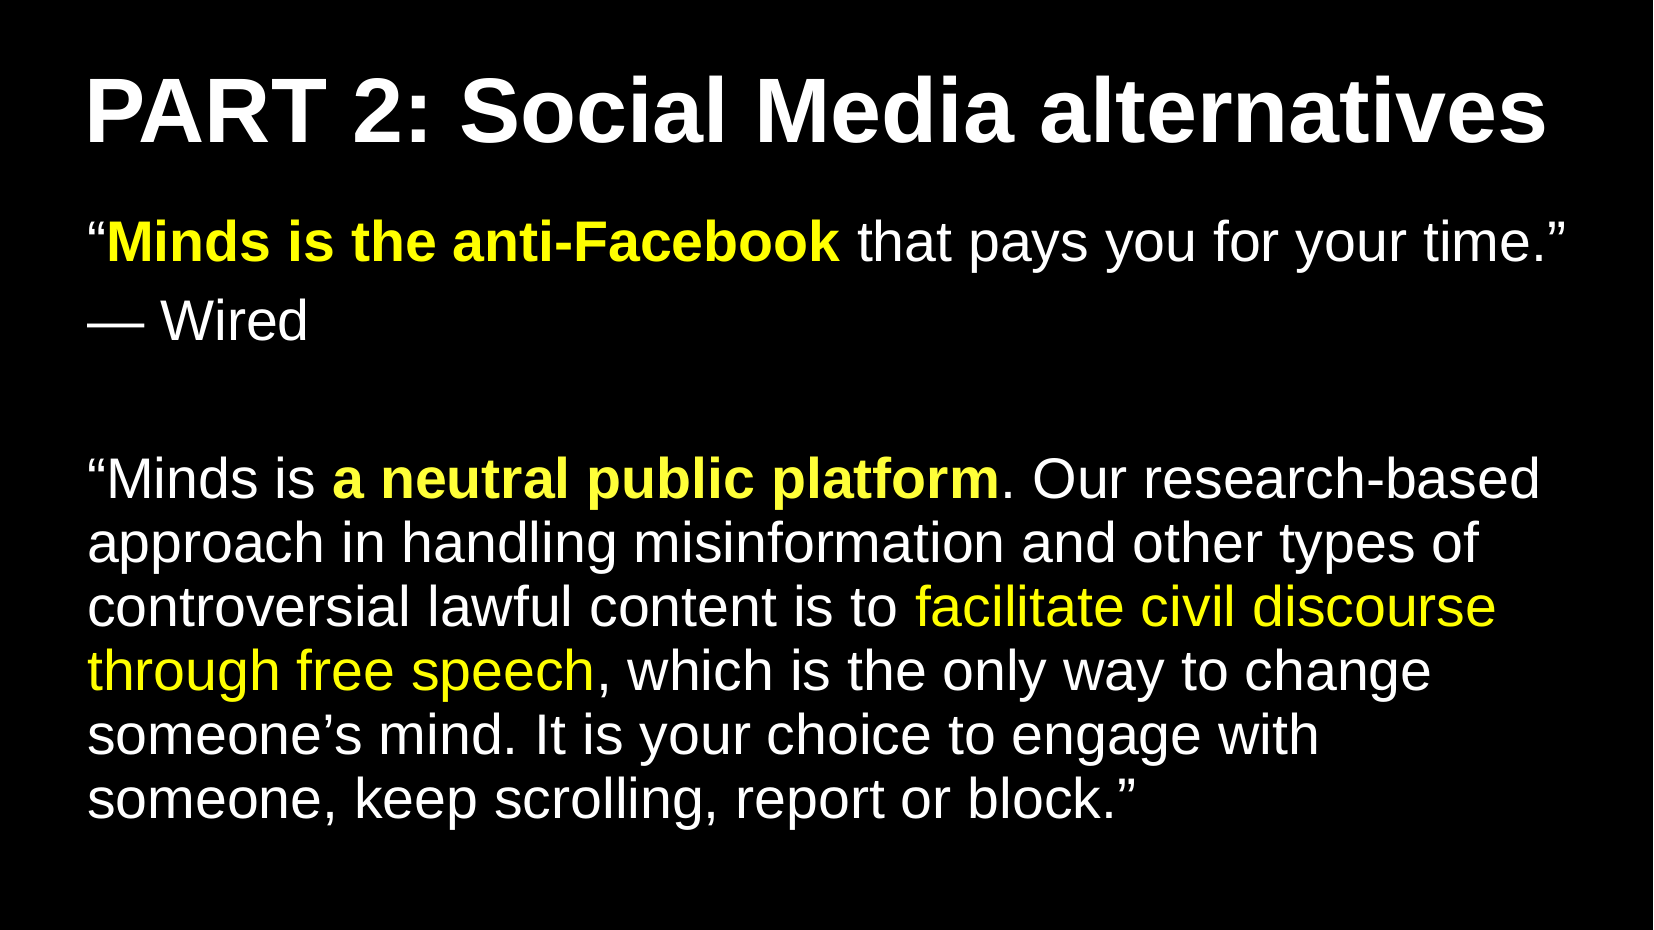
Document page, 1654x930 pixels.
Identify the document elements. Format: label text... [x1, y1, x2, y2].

list “Minds is the anti-Facebook that pays you for your time.” — Wired “Minds is a neutral public platform. Our research-based approach in handling misinformation and other types of controversial lawful content is to facilitate civil discourse through free speech, which is the only way to change someone’s mind. It is your choice to engage with someone, keep scrolling, report or block.” [87, 209, 1573, 901]
title PART 2: Social Media alternatives [84, 56, 1561, 166]
